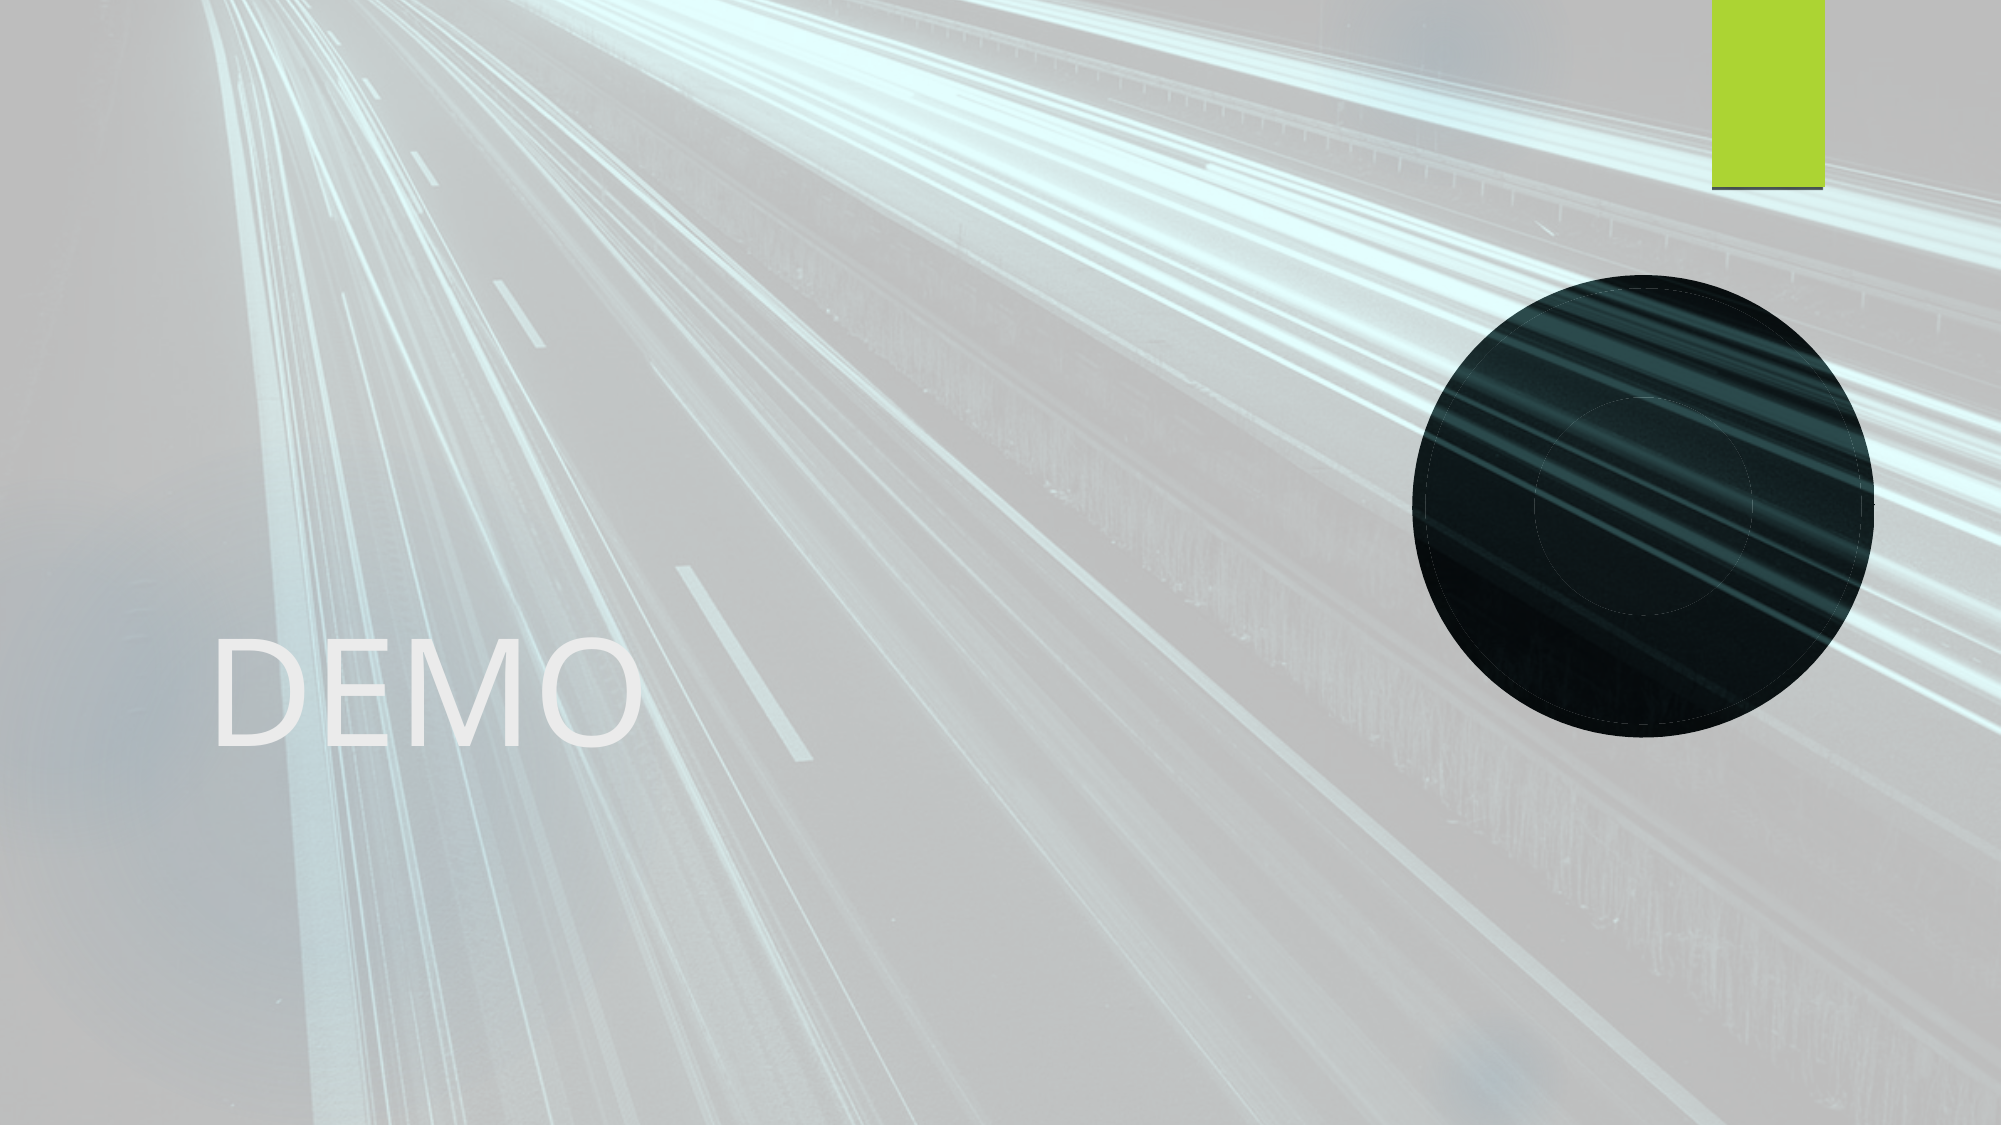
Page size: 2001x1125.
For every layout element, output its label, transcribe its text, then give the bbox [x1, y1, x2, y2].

picture [0, 0, 2000, 1125]
title DEMO [189, 237, 1638, 784]
text_box [1712, 0, 1825, 187]
